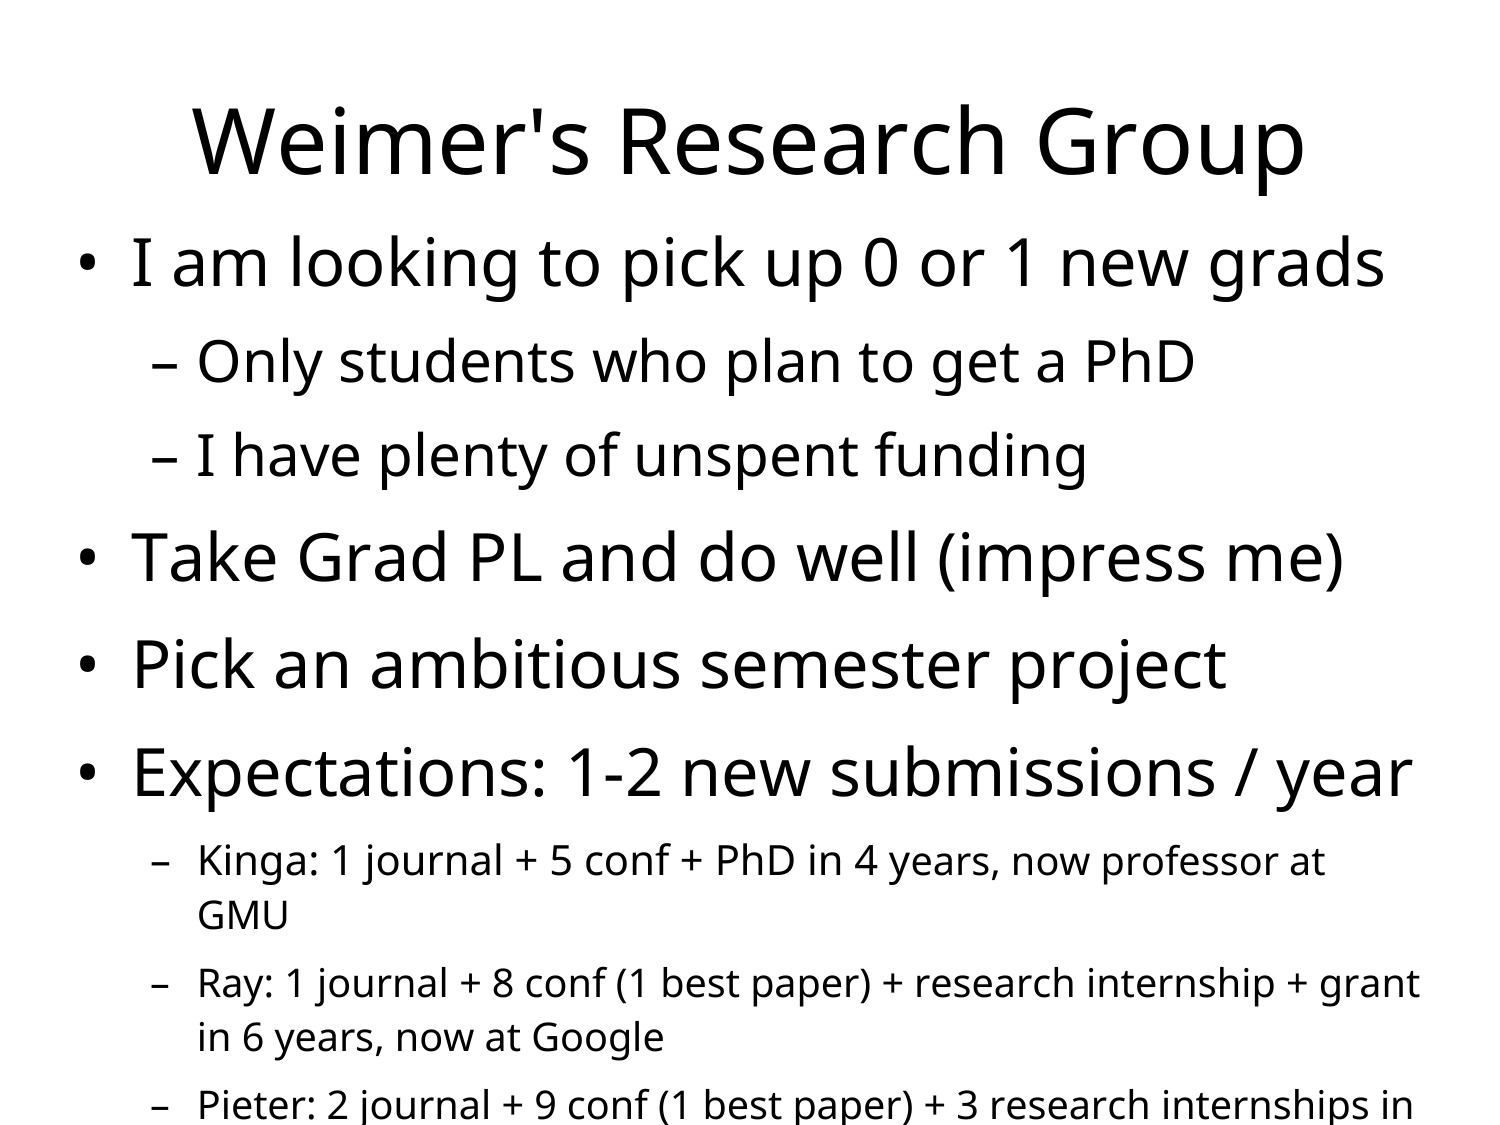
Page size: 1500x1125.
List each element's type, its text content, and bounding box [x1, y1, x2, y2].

list I am looking to pick up 0 or 1 new grads Only students who plan to get a PhD I have plenty of unspent funding Take Grad PL and do well (impress me) Pick an ambitious semester project Expectations: 1-2 new submissions / year Kinga: 1 journal + 5 conf + PhD in 4 years, now professor at GMU Ray: 1 journal + 8 conf (1 best paper) + research internship + grant in 6 years, now at Google Pieter: 2 journal + 9 conf (1 best paper) + 3 research internships in 6 years, now at Facebook Claire: 4 journal + 7 conf (3 best papers) + research internship in 6 years, now a professor at CMU [75, 215, 1426, 1122]
title Weimer's Research Group [75, 21, 1426, 215]
